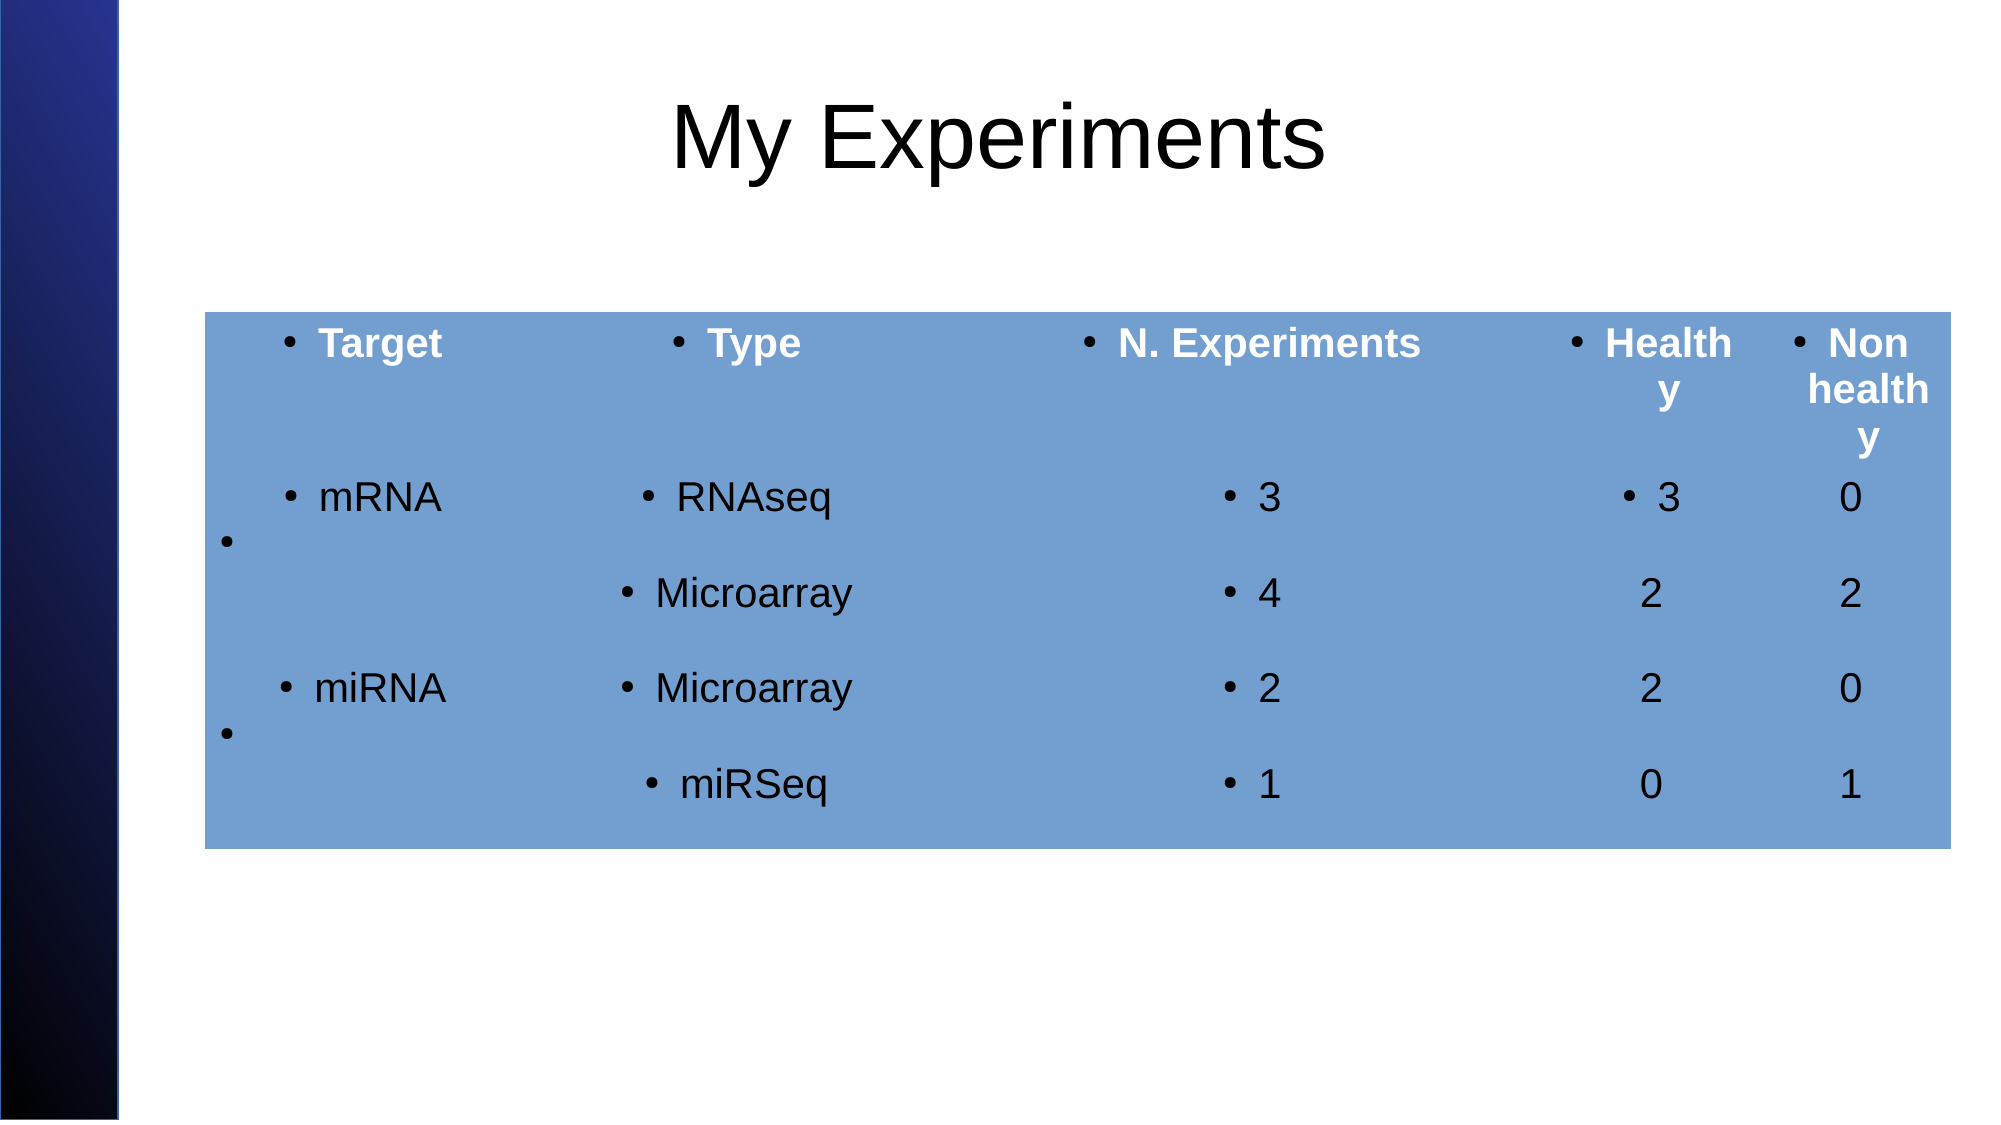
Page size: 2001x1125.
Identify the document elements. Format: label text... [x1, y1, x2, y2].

table_cell Microarray [521, 562, 953, 658]
table_cell 0 [1552, 753, 1751, 849]
table_cell 1 [953, 753, 1552, 849]
table_cell 2 [1552, 658, 1751, 753]
table_header Healthy [1552, 312, 1751, 466]
table_cell 2 [953, 658, 1552, 753]
table_cell 0 [1751, 658, 1951, 753]
table_header N. Experiments [953, 312, 1552, 466]
table_cell 0 [1751, 466, 1951, 562]
table_header Target [205, 312, 521, 466]
text_box [0, 0, 118, 1119]
table_cell 3 [953, 466, 1552, 562]
table_cell 2 [1552, 562, 1751, 658]
table_cell miRSeq [521, 753, 953, 849]
table_cell 3 [1552, 466, 1751, 562]
table_cell 2 [1751, 562, 1951, 658]
table_cell Microarray [521, 658, 953, 753]
table_header Non healthy [1751, 312, 1951, 466]
table_cell mRNA [205, 466, 521, 658]
table_header Type [521, 312, 953, 466]
table_cell RNAseq [521, 466, 953, 562]
text_box My Experiments [118, 44, 1900, 233]
table_cell 4 [953, 562, 1552, 658]
table_cell miRNA [205, 658, 521, 849]
table_cell 1 [1751, 753, 1951, 849]
